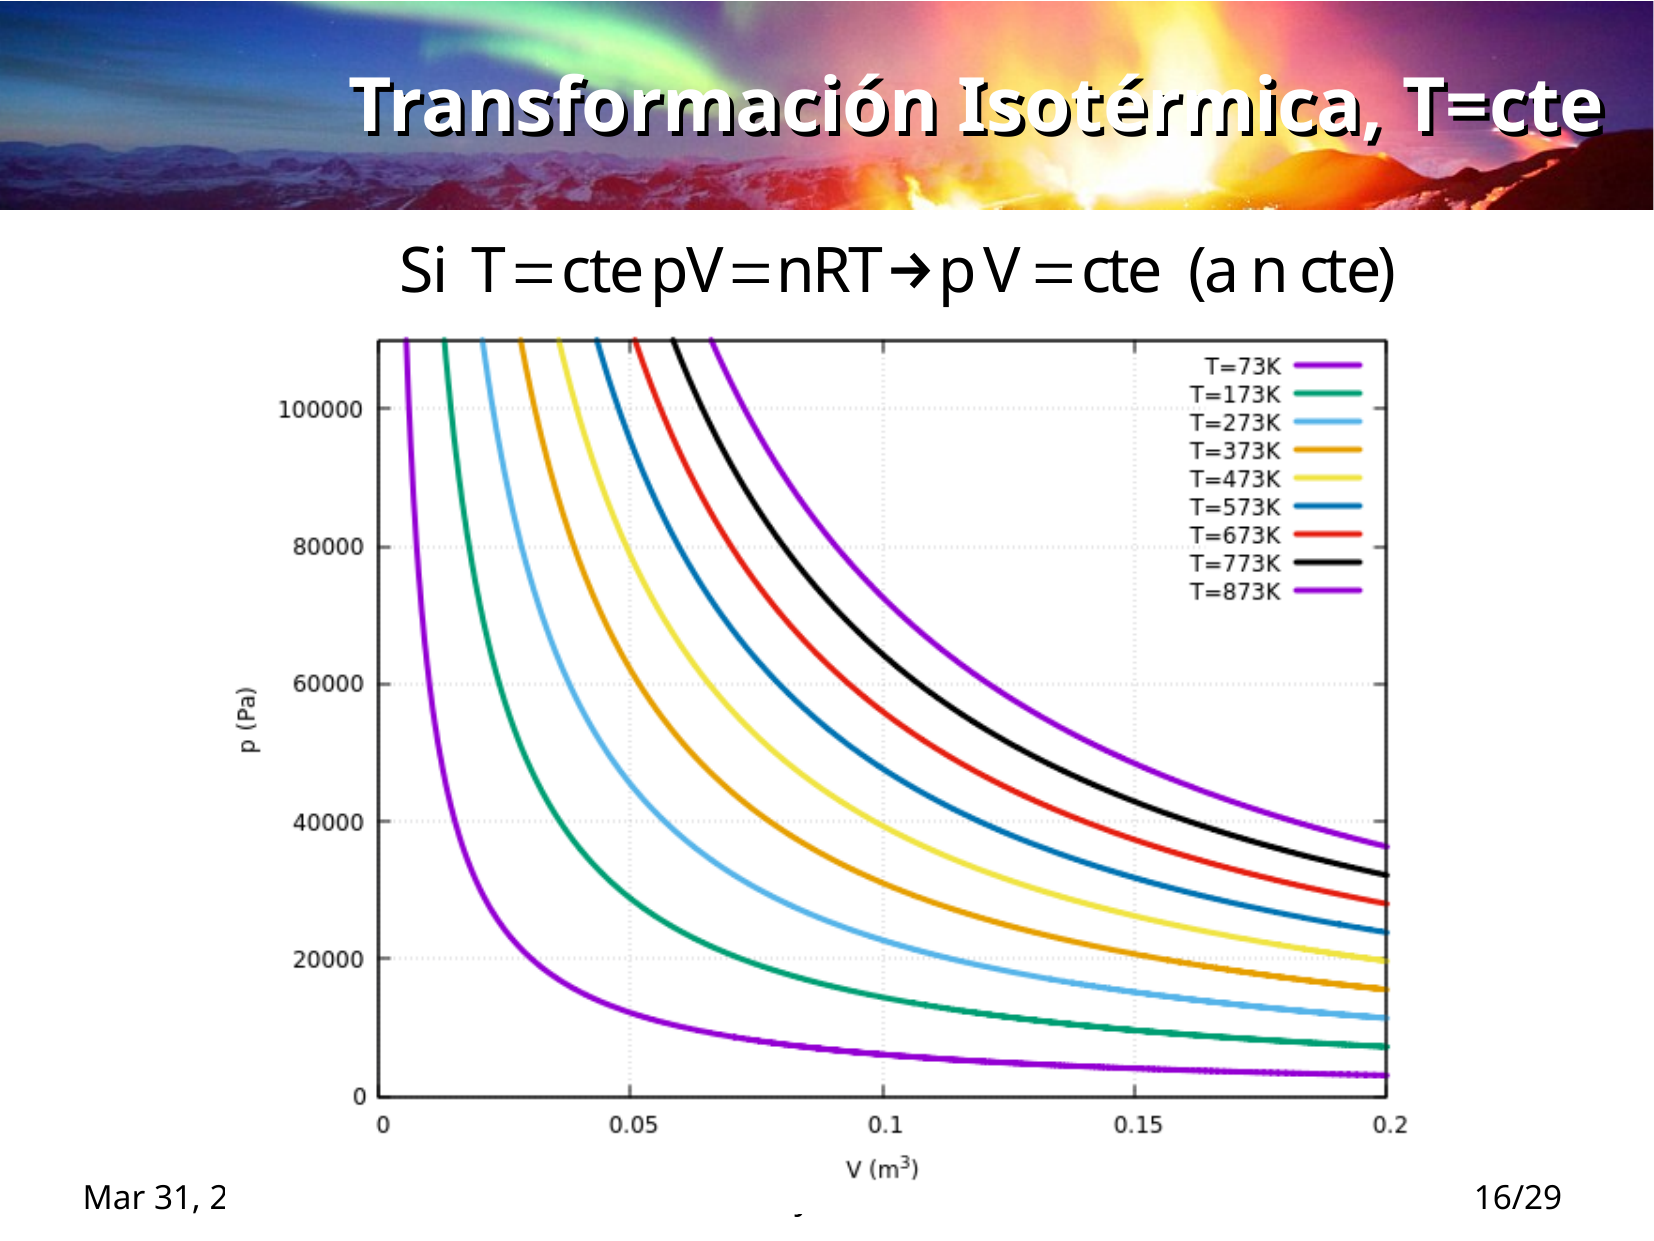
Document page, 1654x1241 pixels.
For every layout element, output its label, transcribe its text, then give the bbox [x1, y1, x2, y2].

picture [0, 1, 1654, 210]
title Transformación Isotérmica, T=cte [45, 15, 1606, 191]
picture [225, 313, 1426, 1215]
chart [393, 232, 1401, 309]
